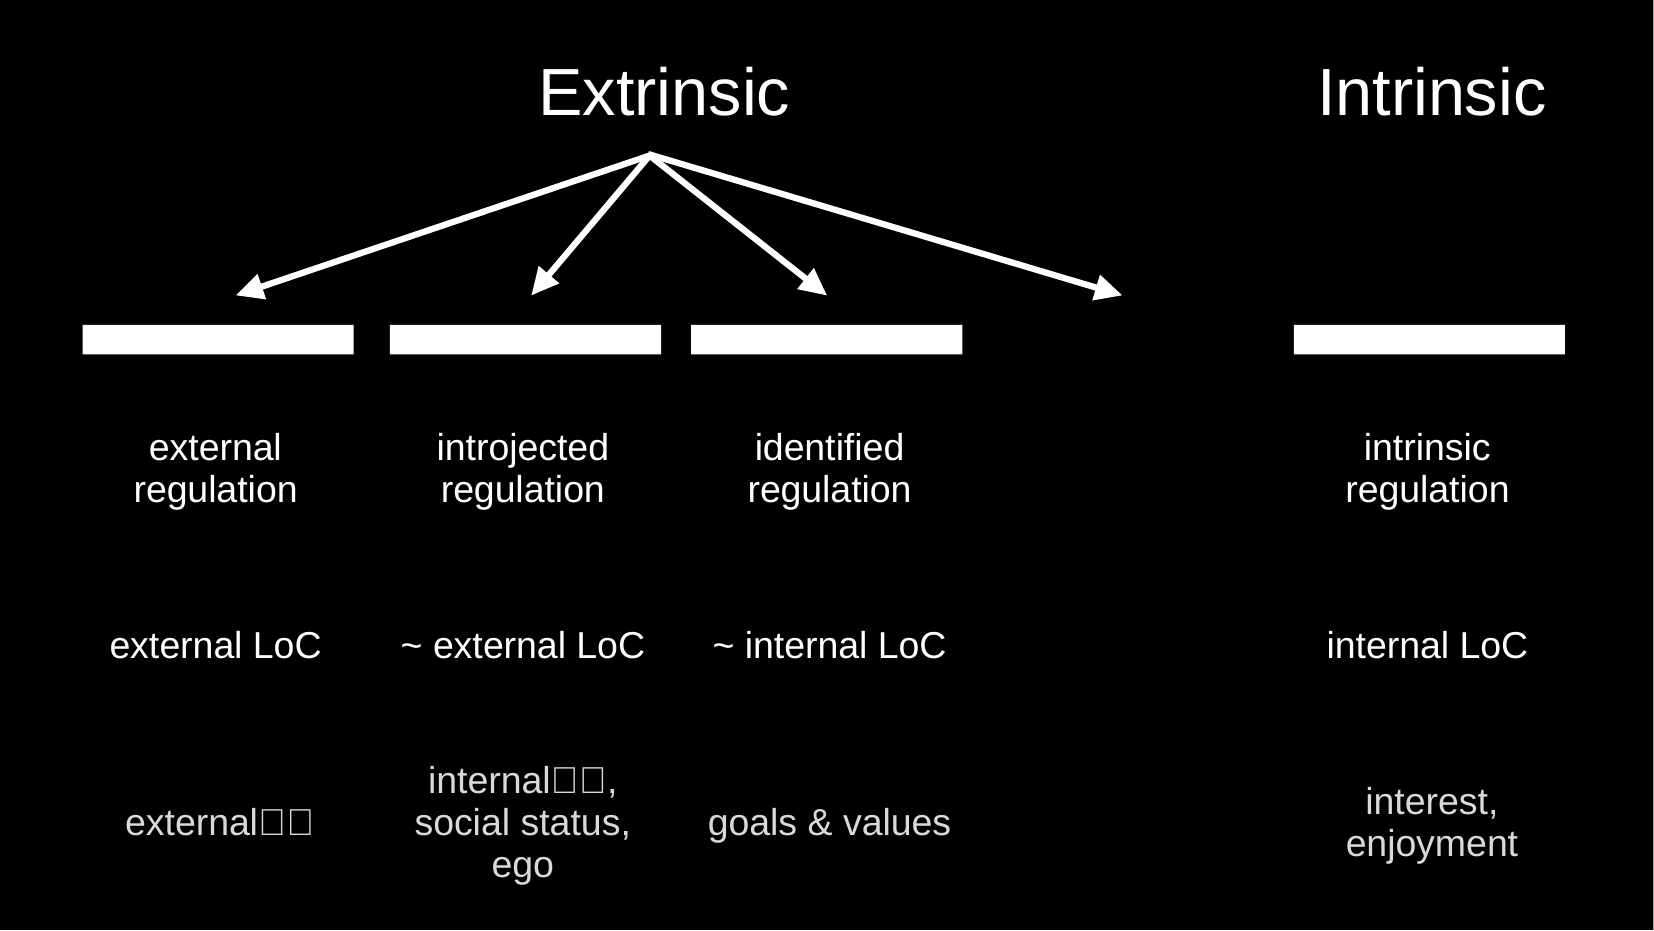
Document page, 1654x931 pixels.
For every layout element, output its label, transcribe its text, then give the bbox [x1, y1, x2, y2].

text_box [82, 324, 354, 355]
list intrinsic regulation [1294, 405, 1561, 532]
text_box [1293, 324, 1565, 355]
text_box [691, 324, 963, 355]
list external LoC [82, 582, 349, 709]
list Intrinsic [1299, 29, 1565, 156]
list ~ external LoC [390, 582, 656, 709]
list introjected regulation [390, 405, 656, 532]
list internal🥕🏒, social status, ego [390, 759, 656, 886]
list identified regulation [696, 405, 963, 532]
text_box [389, 324, 662, 355]
list external🥕🏒 [87, 759, 353, 886]
list internal LoC [1294, 582, 1561, 709]
list goals & values [696, 759, 963, 886]
list interest, enjoyment [1299, 759, 1565, 886]
list ~ internal LoC [696, 582, 963, 709]
list Extrinsic [531, 29, 798, 156]
list external regulation [82, 405, 349, 532]
